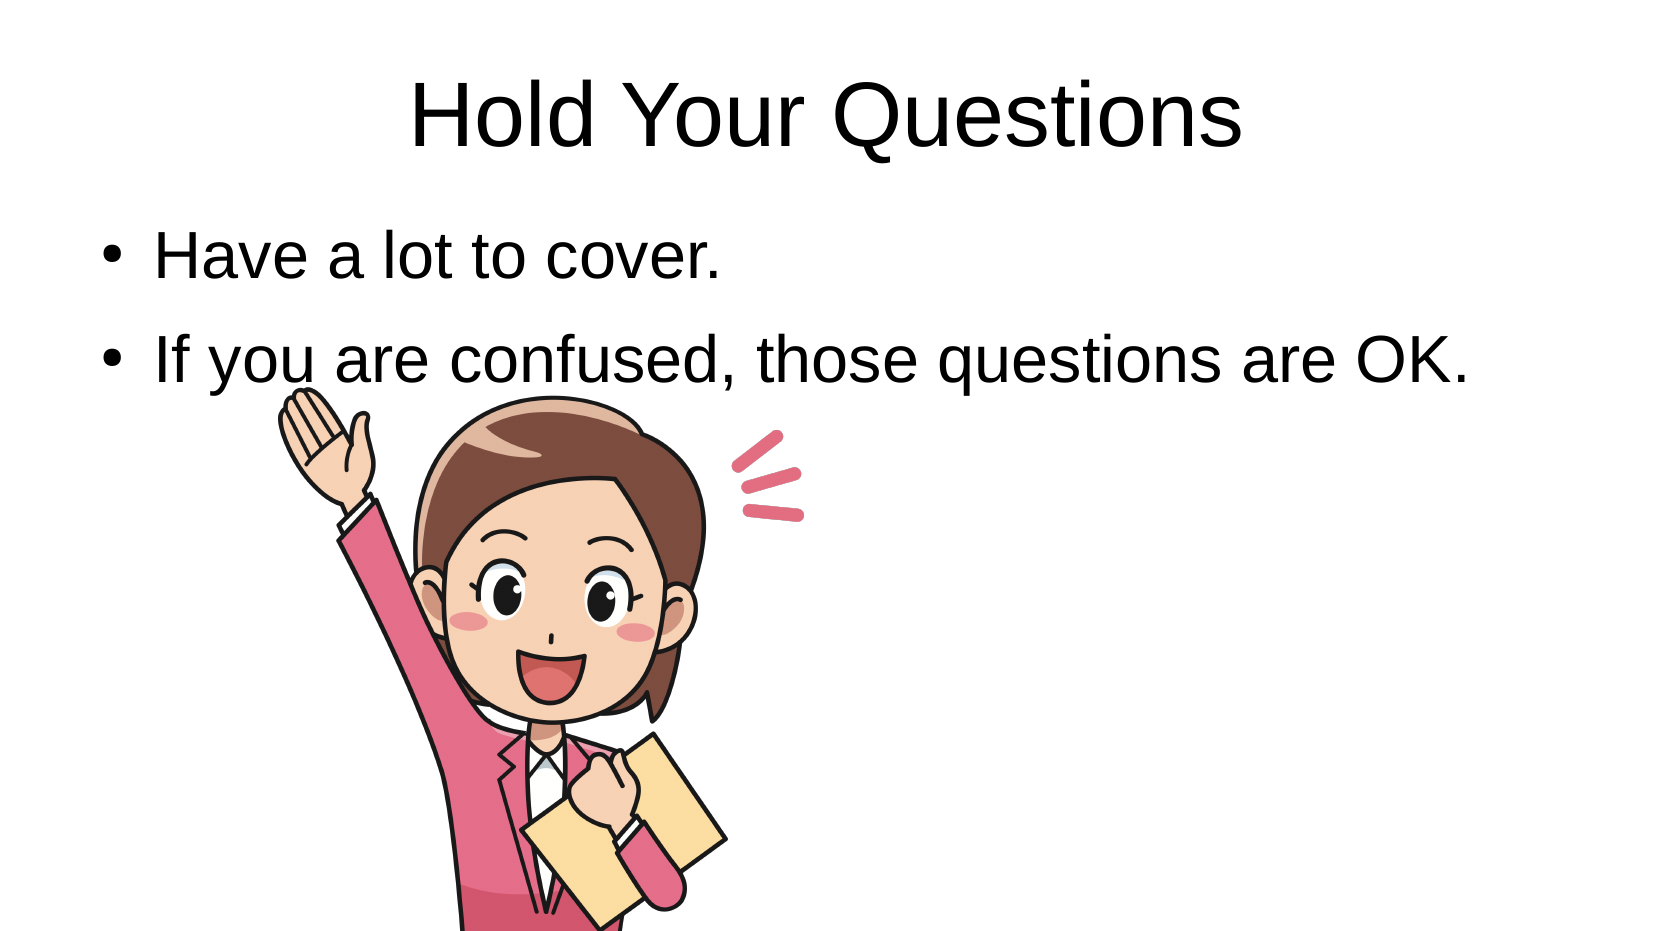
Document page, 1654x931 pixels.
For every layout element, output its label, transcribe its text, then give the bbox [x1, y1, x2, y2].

list Have a lot to cover. If you are confused, those questions are OK. [82, 217, 1571, 758]
title Hold Your Questions [82, 37, 1571, 193]
picture [278, 387, 804, 931]
